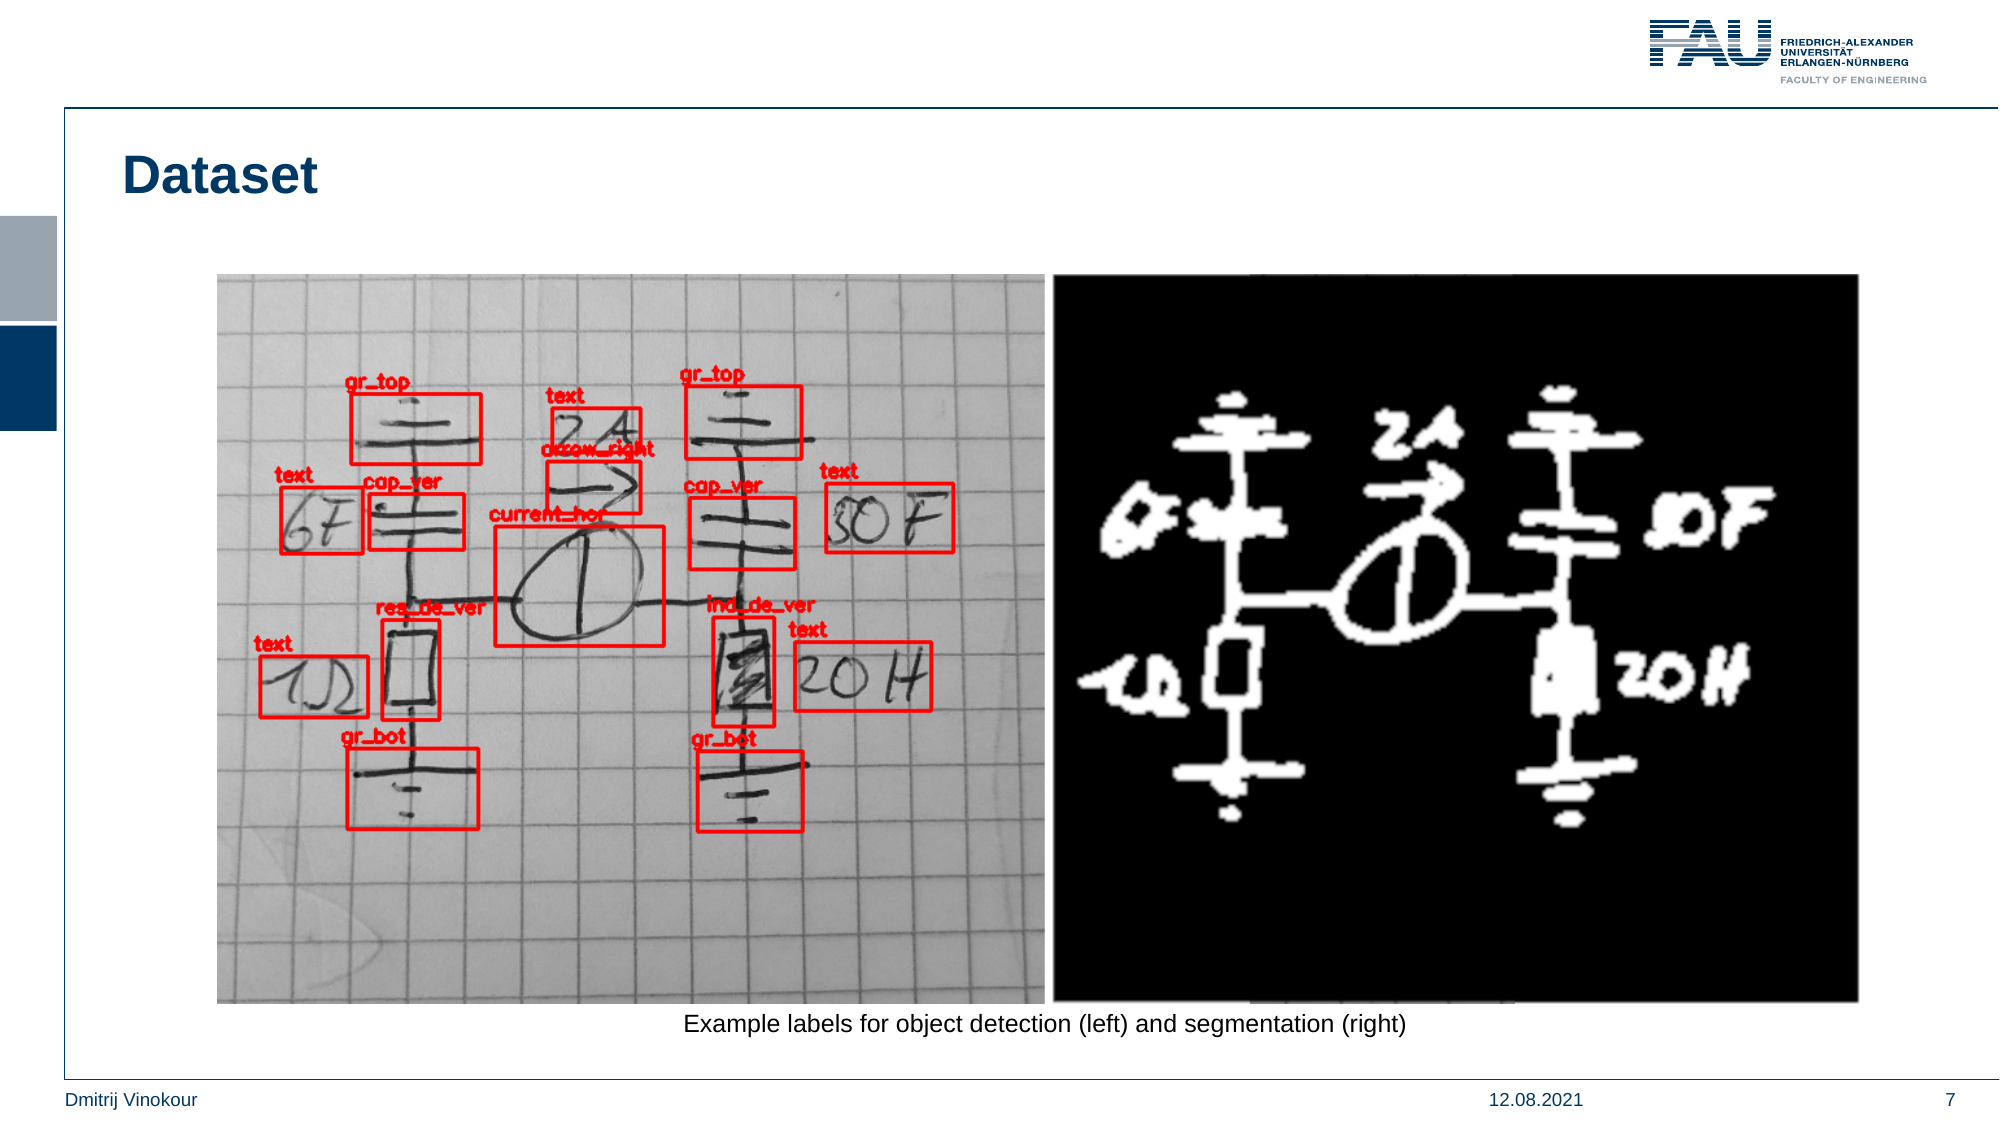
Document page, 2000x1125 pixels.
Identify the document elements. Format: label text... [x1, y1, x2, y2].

text_box Dmitrij Vinokour [64, 1087, 1403, 1119]
text_box Dataset [122, 139, 1946, 365]
text_box 12.08.2021 [1489, 1087, 1725, 1119]
text_box <number> [1798, 1087, 1956, 1119]
picture [217, 274, 1860, 1004]
text_box Example labels for object detection (left) and segmentation (right) [668, 1004, 1763, 1091]
